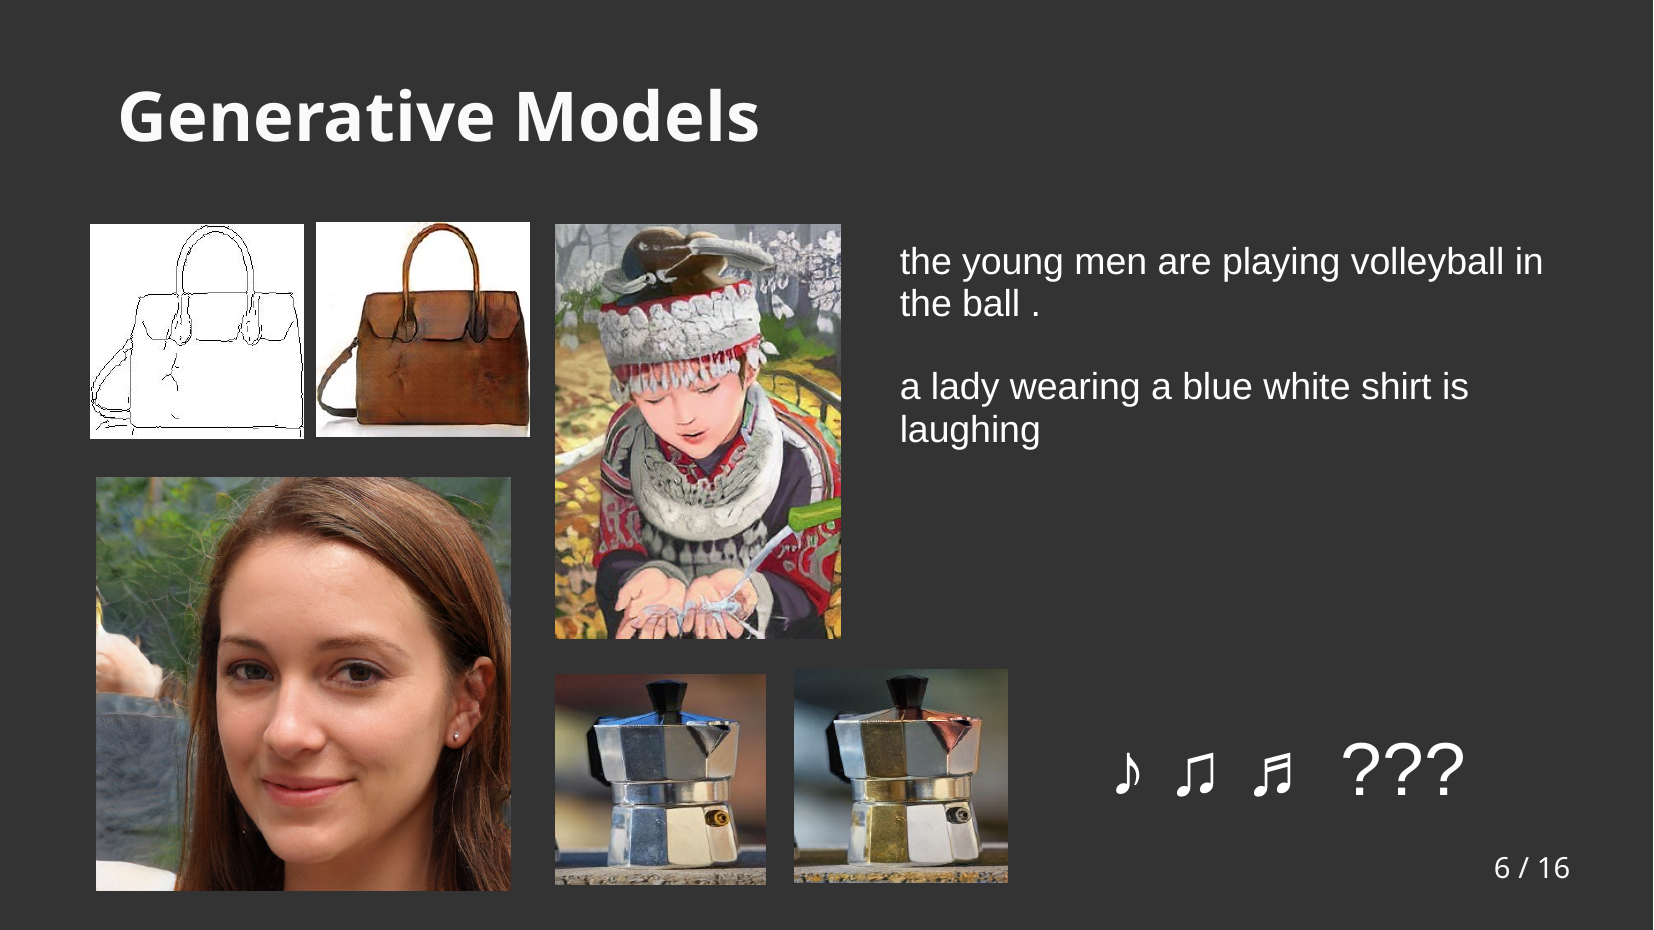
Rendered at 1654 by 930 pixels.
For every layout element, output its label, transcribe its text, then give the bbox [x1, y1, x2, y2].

picture [794, 669, 1008, 883]
title Generative Models [117, 36, 1571, 193]
text_box the young men are playing volleyball in the ball . a lady wearing a blue white shirt is laughing [885, 232, 1576, 436]
picture [316, 222, 530, 437]
picture [96, 477, 511, 891]
picture [90, 224, 304, 439]
text_box ♪ ♫ ♬ ??? [1095, 720, 1486, 810]
picture [555, 224, 841, 639]
picture [555, 674, 766, 886]
